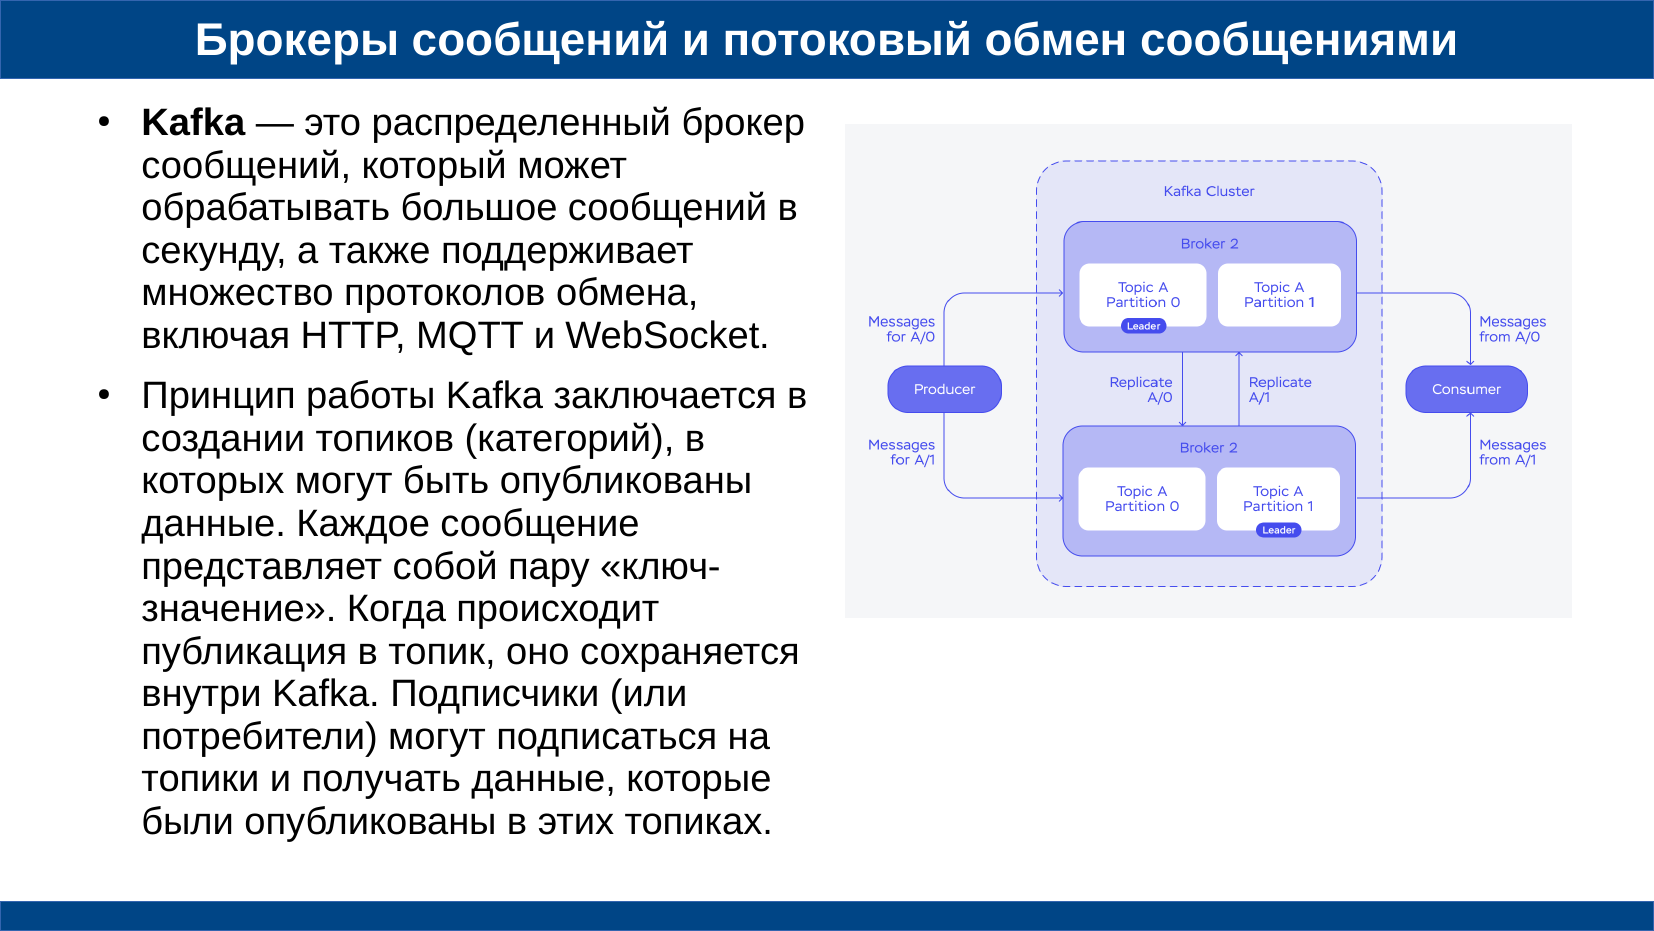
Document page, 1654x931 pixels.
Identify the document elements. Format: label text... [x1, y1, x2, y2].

title Брокеры сообщений и потоковый обмен сообщениями [0, 0, 1654, 79]
picture [845, 101, 1572, 641]
list Kafka — это распределенный брокер сообщений, который может обрабатывать большое сообщений в секунду, а также поддерживает множество протоколов обмена, включая HTTP, MQTT и WebSocket. Принцип работы Kafka заключается в создании топиков (категорий), в которых могут быть опубликованы данные. Каждое сообщение представляет собой пару «ключ-значение». Когда происходит публикация в топик, оно сохраняется внутри Kafka. Подписчики (или потребители) могут подписаться на топики и получать данные, которые были опубликованы в этих топиках. [82, 101, 809, 886]
